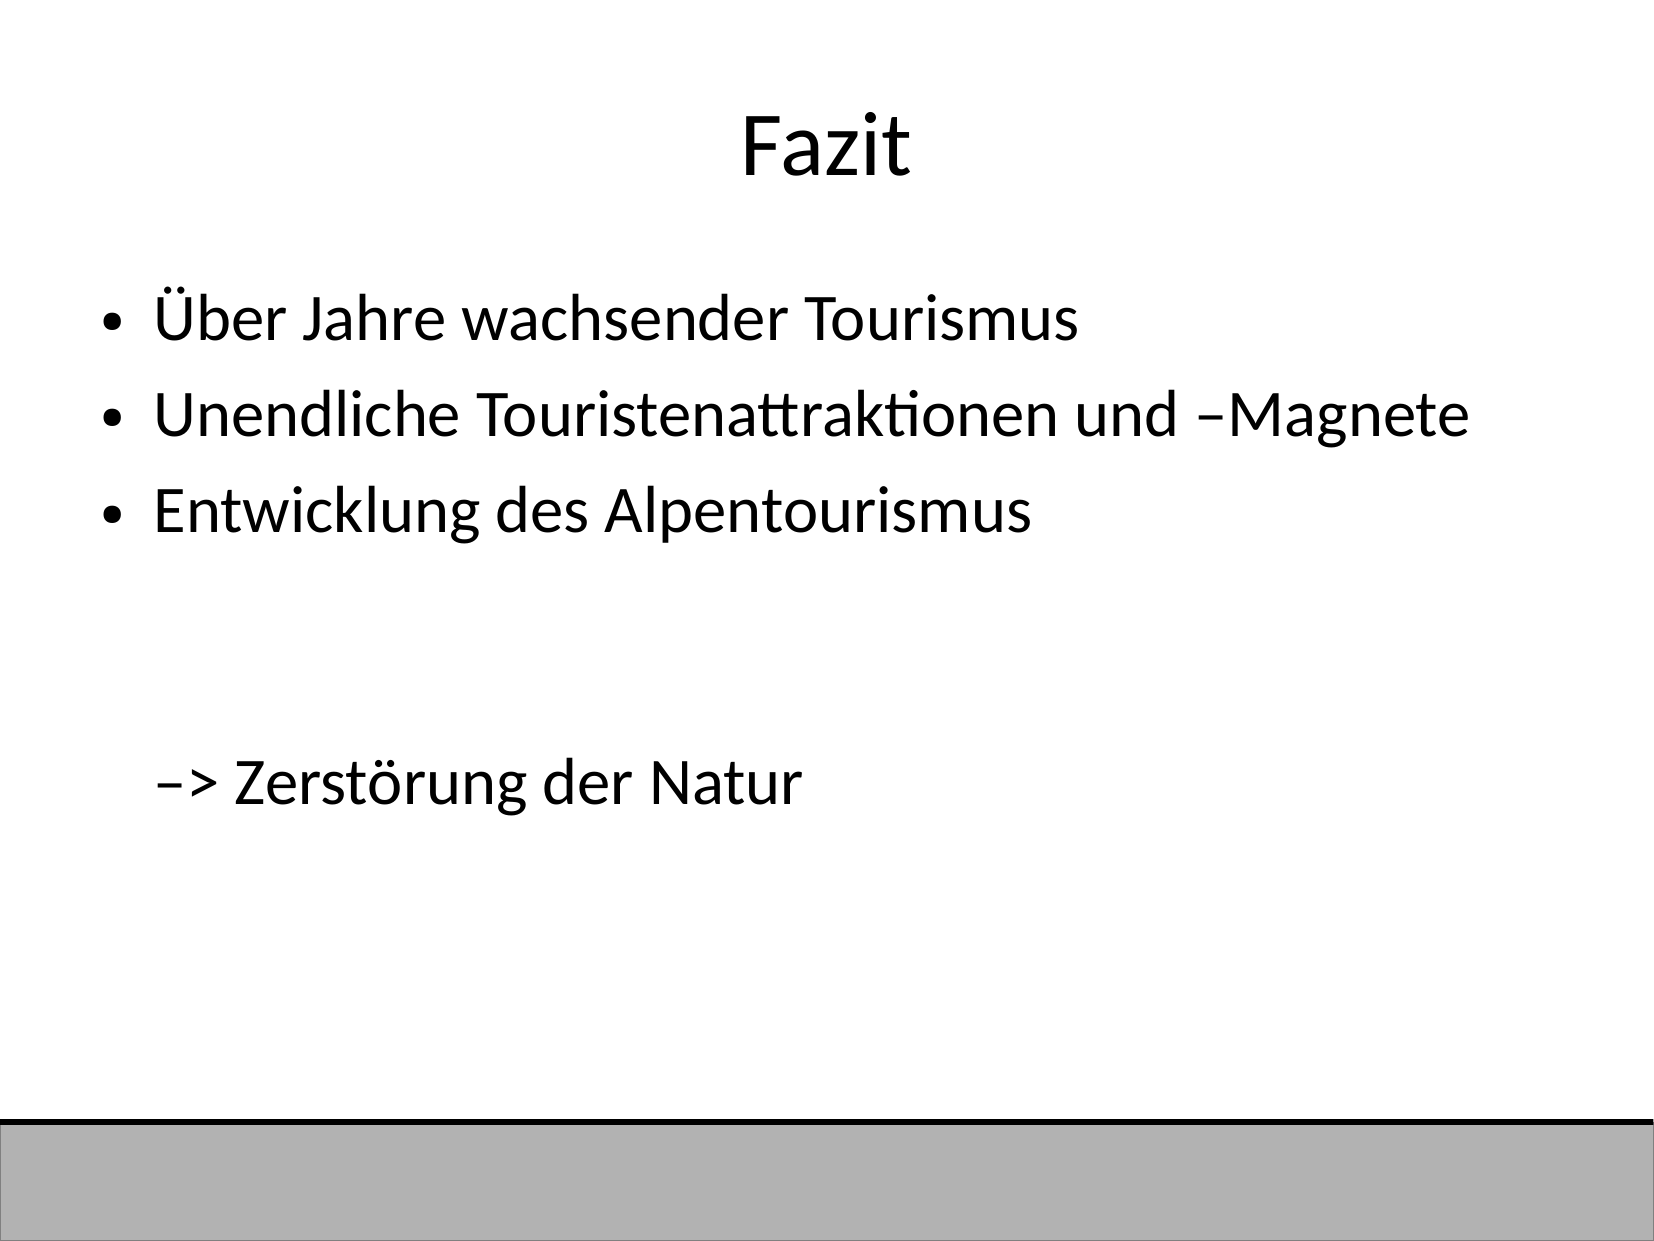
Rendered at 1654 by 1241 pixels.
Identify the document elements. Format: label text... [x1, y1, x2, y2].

text_box [0, 1125, 1654, 1241]
list Über Jahre wachsender Tourismus Unendliche Touristenattraktionen und –Magnete Entwicklung des Alpentourismus –> Zerstörung der Natur [82, 290, 1571, 1109]
title Fazit [82, 49, 1571, 257]
